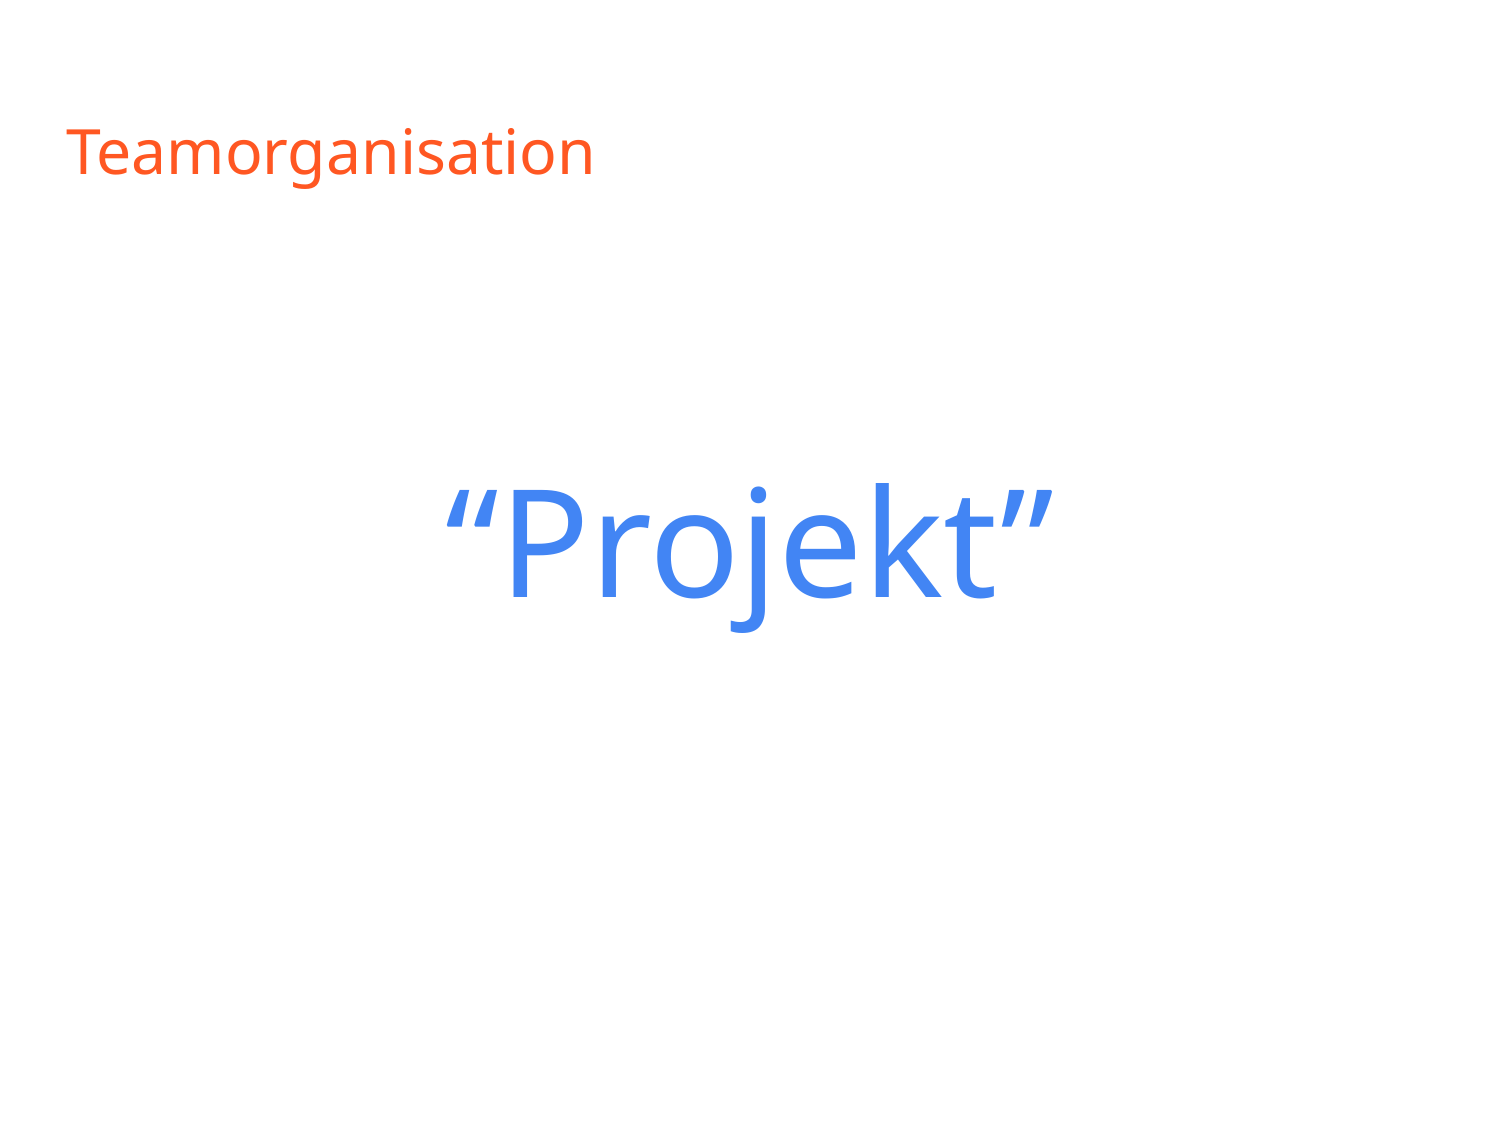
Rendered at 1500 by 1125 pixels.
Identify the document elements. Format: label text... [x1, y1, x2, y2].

list “Projekt” [51, 252, 1449, 1000]
title Teamorganisation [51, 97, 1449, 223]
